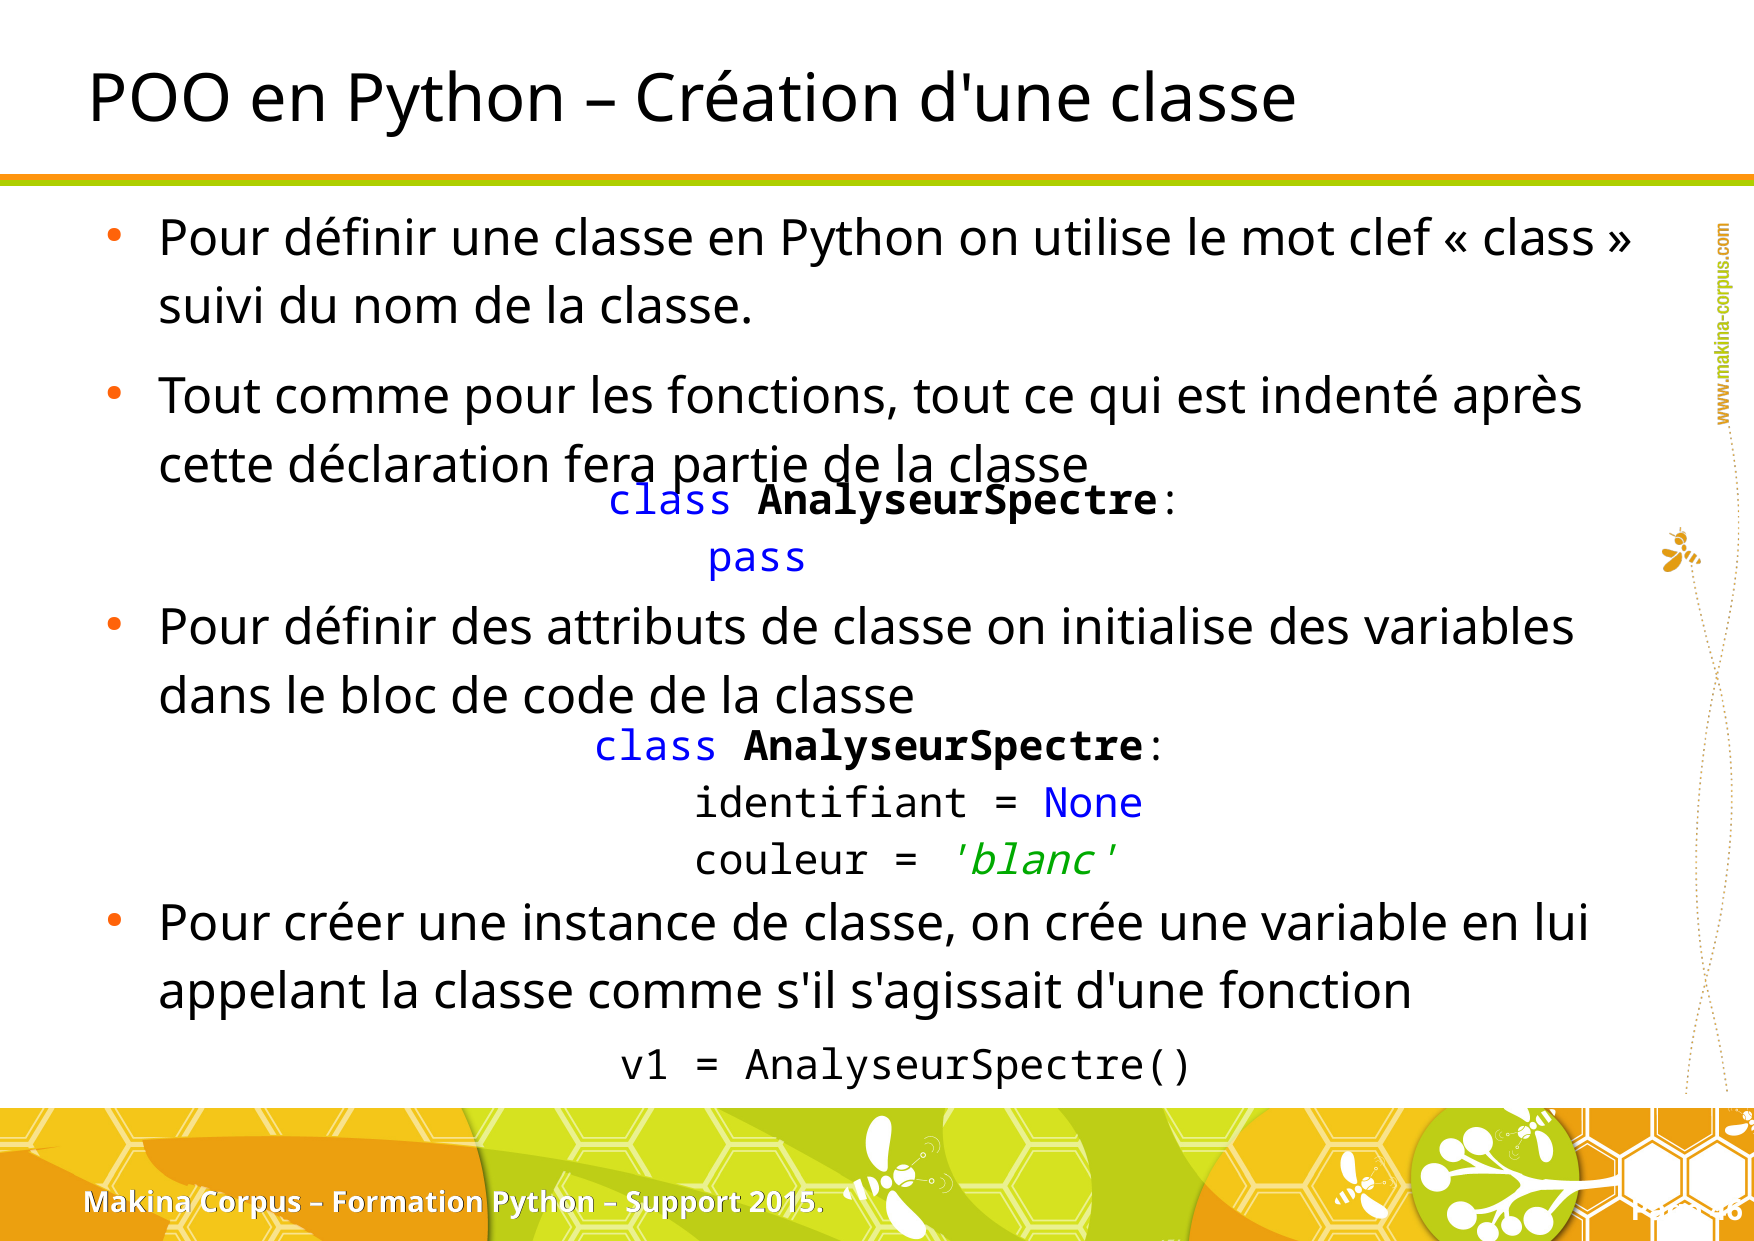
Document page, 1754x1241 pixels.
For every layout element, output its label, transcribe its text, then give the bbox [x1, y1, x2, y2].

picture [1639, 203, 1754, 1093]
text_box class AnalyseurSpectre: pass [592, 462, 1312, 591]
text_box v1 = AnalyseurSpectre() [604, 1027, 1241, 1141]
title POO en Python – Création d'une classe [87, 31, 1667, 160]
picture [0, 1108, 1754, 1241]
list Pour définir des attributs de classe on initialise des variables dans le bloc de code de la classe [87, 591, 1667, 733]
list Pour créer une instance de classe, on crée une variable en lui appelant la classe comme s'il s'agissait d'une fonction [87, 886, 1667, 1028]
list Pour définir une classe en Python on utilise le mot clef « class » suivi du nom de la classe. Tout comme pour les fonctions, tout ce qui est indenté après cette déclaration fera partie de la classe [87, 201, 1667, 467]
text_box class AnalyseurSpectre: identifiant = None couleur = 'blanc' [578, 708, 1262, 886]
